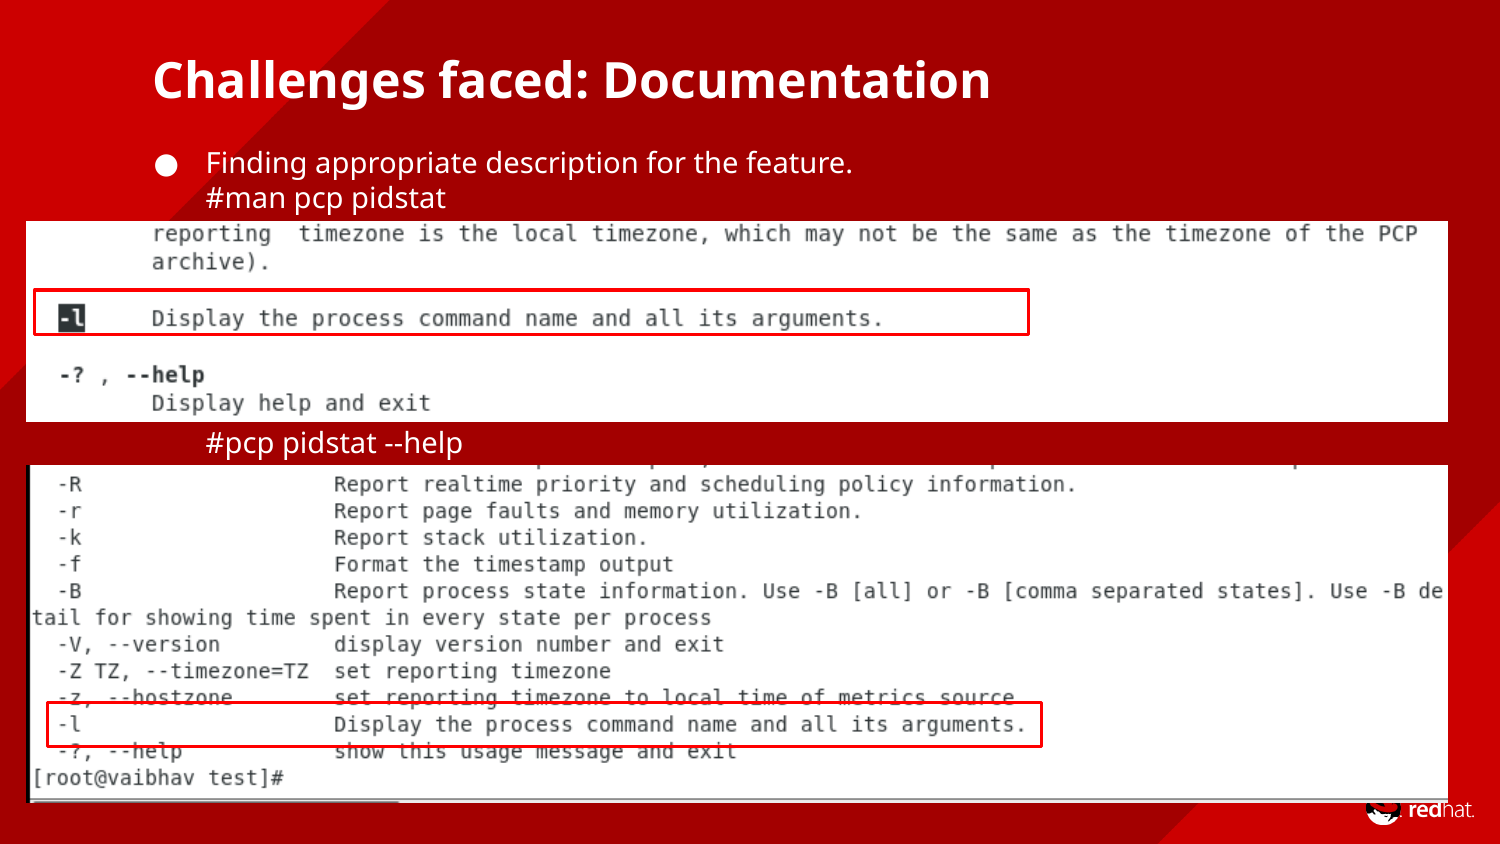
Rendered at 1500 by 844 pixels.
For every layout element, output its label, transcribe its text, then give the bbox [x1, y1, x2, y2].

title Challenges faced: Documentation [137, 24, 1413, 132]
text_box Finding appropriate description for the feature. #man pcp pidstat #pcp pidstat --help [115, 129, 1392, 221]
picture [0, 0, 1500, 844]
text_box Finding appropriate description for the feature. #man pcp pidstat #pcp pidstat --help [115, 422, 1392, 465]
